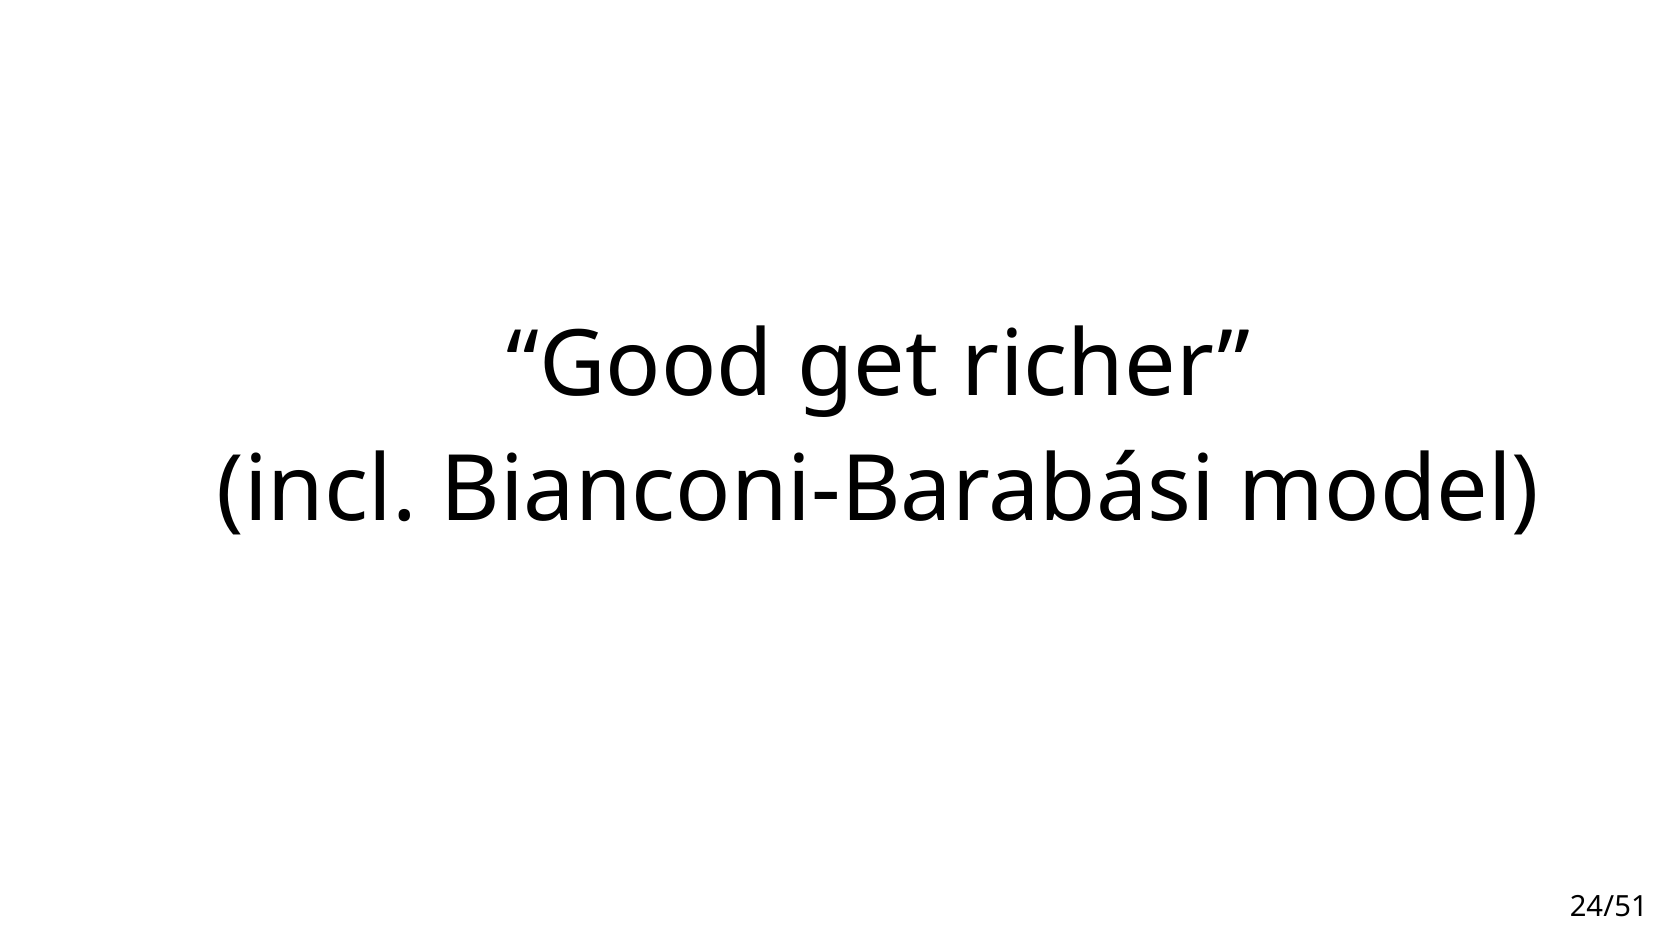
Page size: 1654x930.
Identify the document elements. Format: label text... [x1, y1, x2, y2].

title “Good get richer” (incl. Bianconi-Barabási model) [134, 293, 1623, 552]
